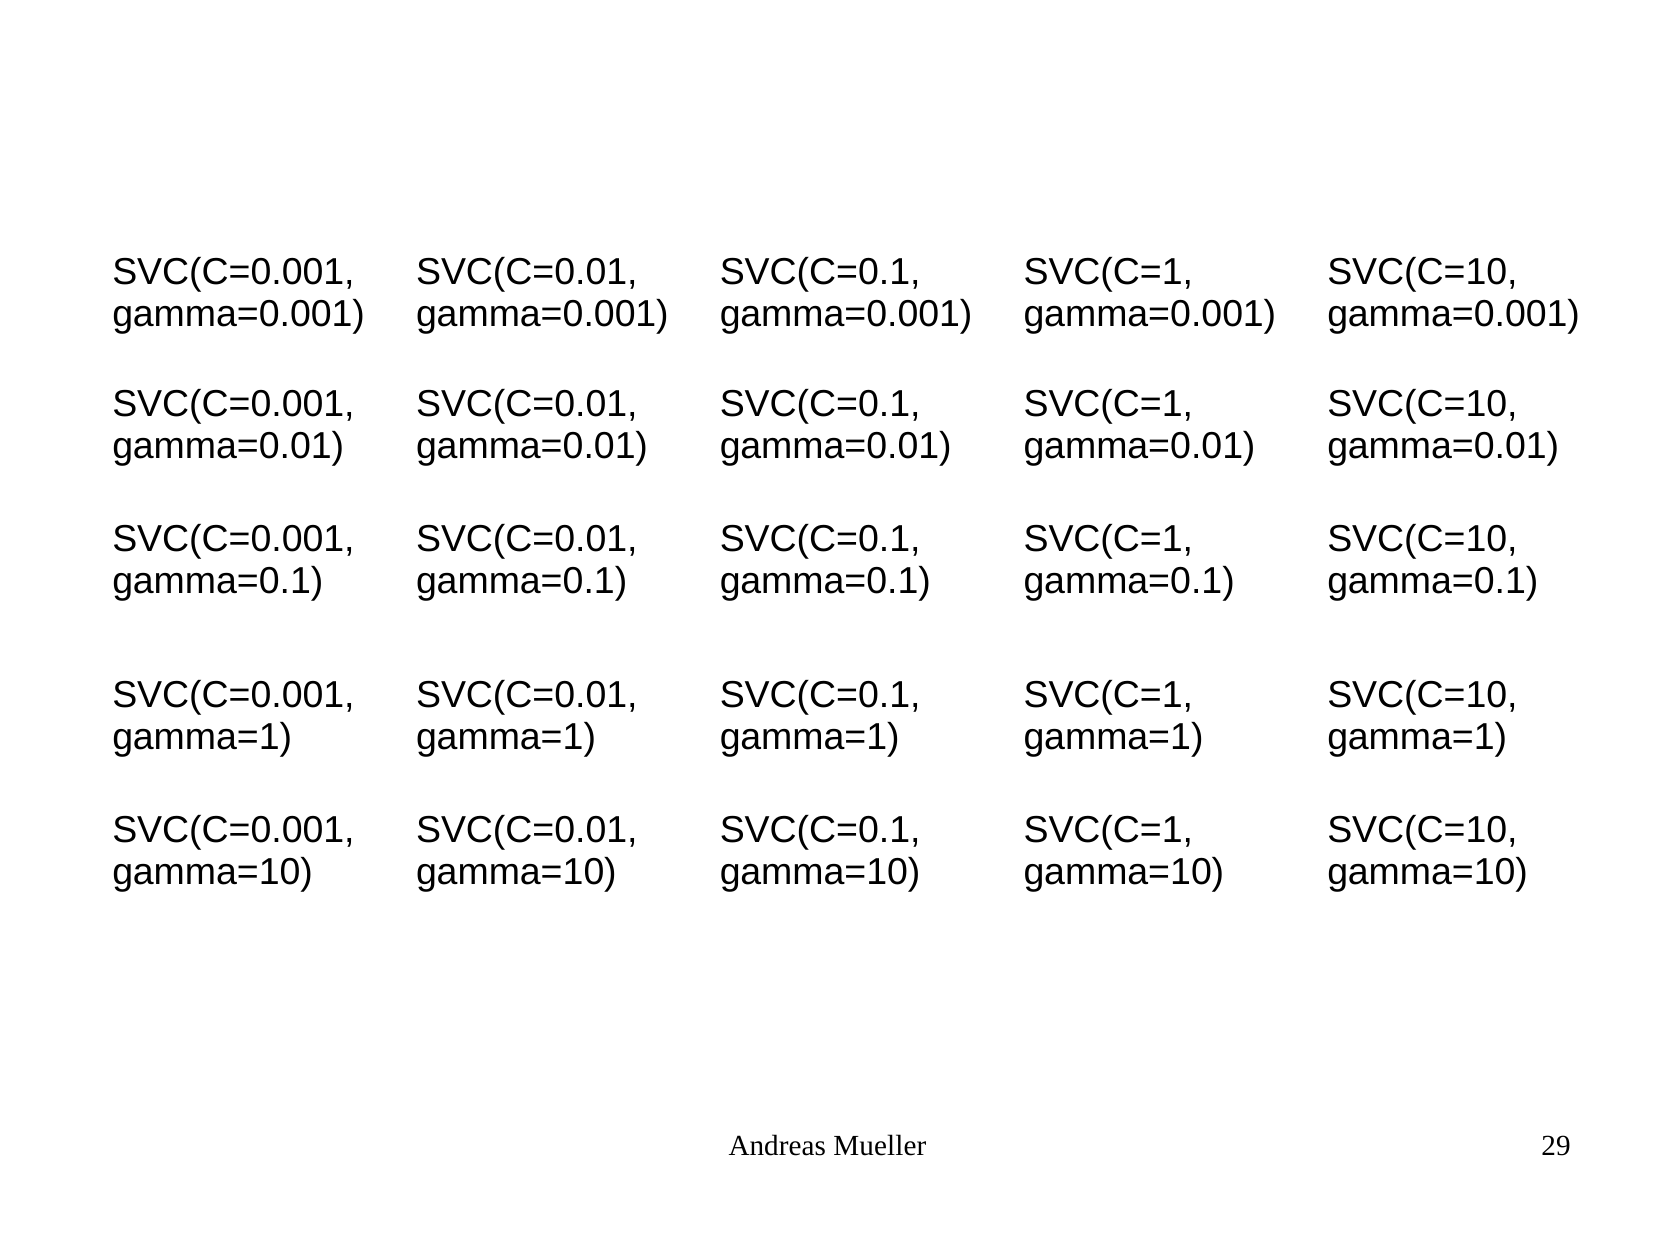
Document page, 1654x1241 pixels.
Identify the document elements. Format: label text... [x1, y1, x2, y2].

text_box SVC(C=10, gamma=10) [1312, 801, 1613, 901]
text_box SVC(C=0.01, gamma=10) [401, 801, 702, 901]
text_box SVC(C=1, gamma=1) [1008, 666, 1309, 766]
text_box SVC(C=1, gamma=0.001) [1008, 243, 1309, 342]
text_box SVC(C=0.001, gamma=0.1) [97, 510, 398, 609]
text_box SVC(C=0.001, gamma=10) [97, 801, 398, 901]
text_box SVC(C=1, gamma=10) [1008, 801, 1309, 901]
text_box SVC(C=10, gamma=0.001) [1312, 243, 1613, 342]
text_box SVC(C=1, gamma=0.1) [1008, 510, 1309, 609]
text_box SVC(C=0.1, gamma=0.1) [705, 510, 1006, 609]
text_box SVC(C=0.1, gamma=1) [705, 666, 1006, 766]
text_box SVC(C=10, gamma=1) [1312, 666, 1613, 766]
text_box SVC(C=0.01, gamma=0.01) [401, 375, 702, 474]
text_box SVC(C=0.01, gamma=0.1) [401, 510, 702, 609]
text_box SVC(C=0.1, gamma=0.001) [705, 243, 1006, 342]
text_box SVC(C=0.01, gamma=1) [401, 666, 702, 766]
text_box SVC(C=0.001, gamma=0.001) [97, 243, 398, 342]
text_box SVC(C=0.001, gamma=1) [97, 666, 398, 766]
text_box SVC(C=10, gamma=0.01) [1312, 375, 1613, 474]
text_box SVC(C=0.01, gamma=0.001) [401, 243, 702, 342]
text_box SVC(C=0.1, gamma=0.01) [705, 375, 1006, 474]
text_box SVC(C=0.001, gamma=0.01) [97, 375, 398, 474]
text_box SVC(C=10, gamma=0.1) [1312, 510, 1613, 609]
text_box SVC(C=0.1, gamma=10) [705, 801, 1006, 901]
text_box SVC(C=1, gamma=0.01) [1008, 375, 1309, 474]
